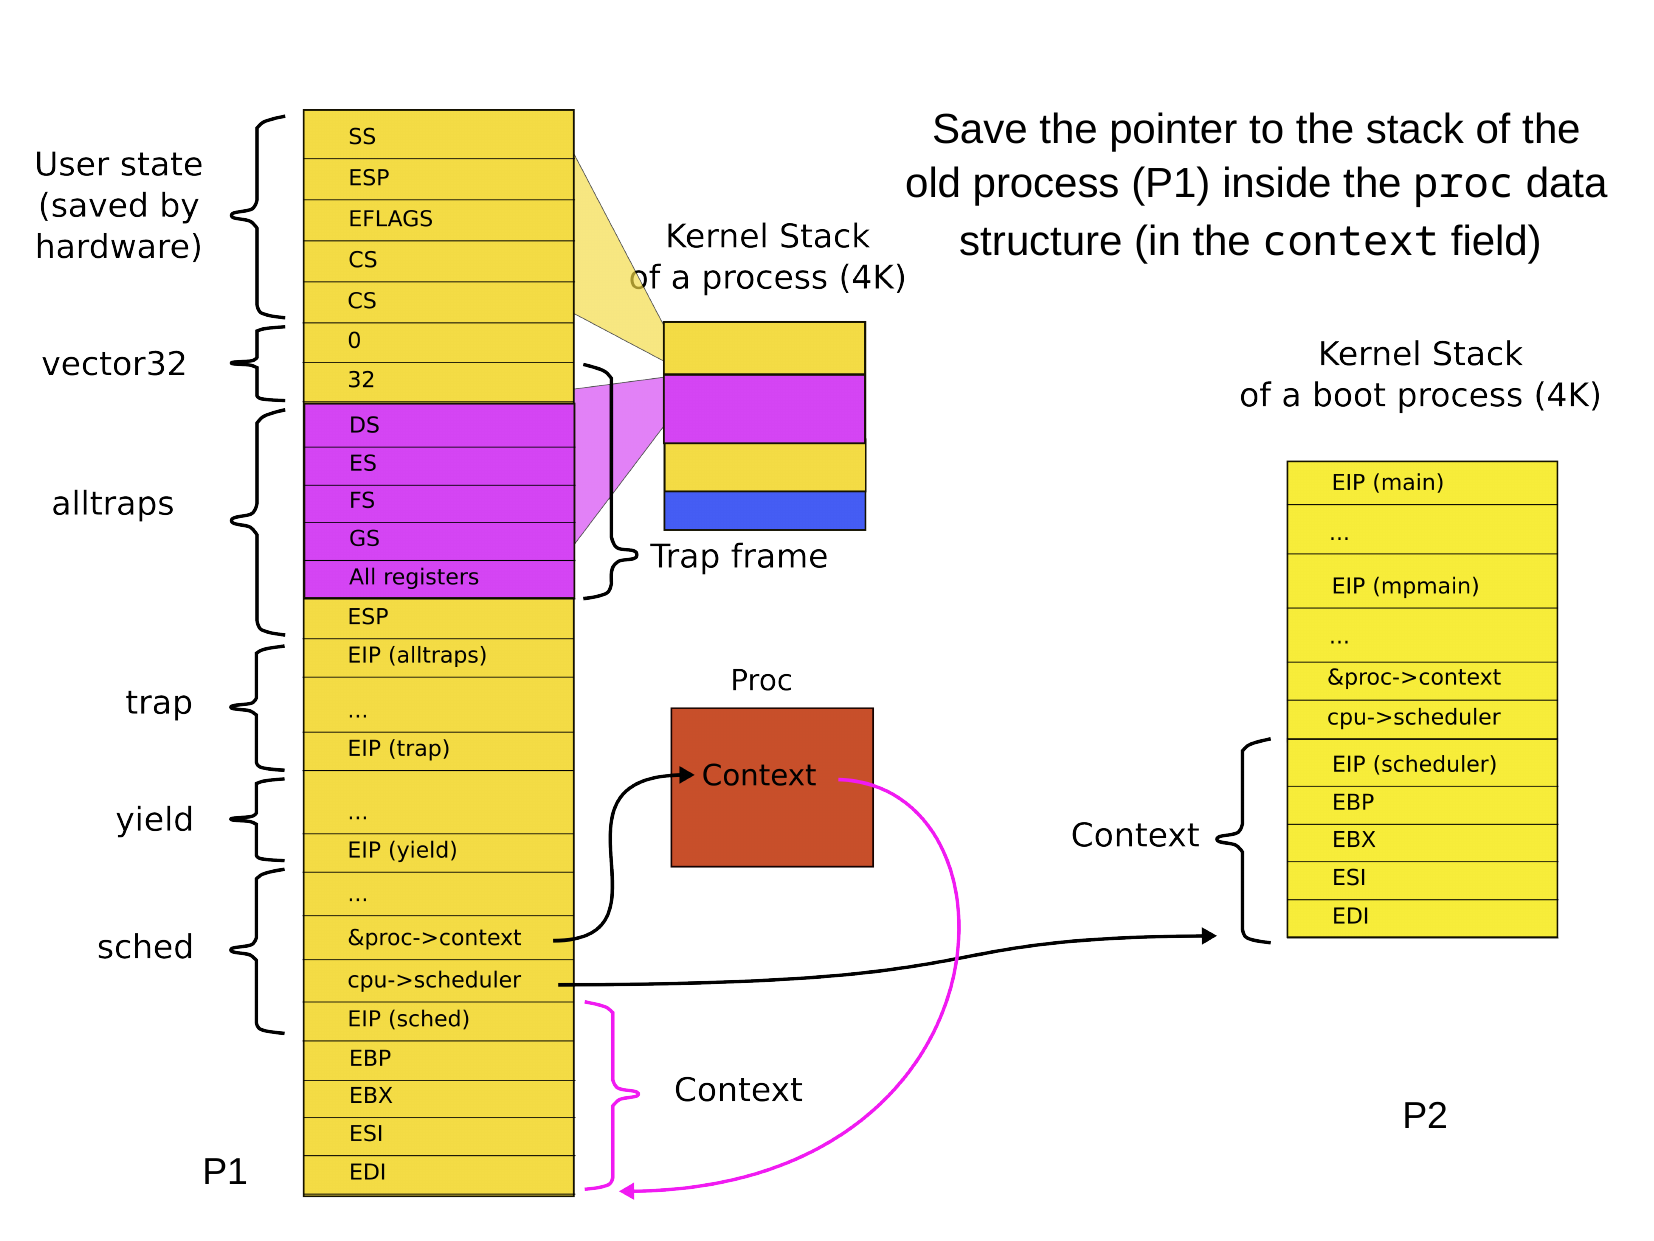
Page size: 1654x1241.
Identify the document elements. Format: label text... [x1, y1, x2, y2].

text_box P1 [187, 1143, 263, 1201]
list Save the pointer to the stack of the old process (P1) inside the proc data structure (in the context field) [900, 105, 1613, 301]
picture [37, 109, 1599, 1201]
text_box P2 [1387, 1087, 1463, 1145]
